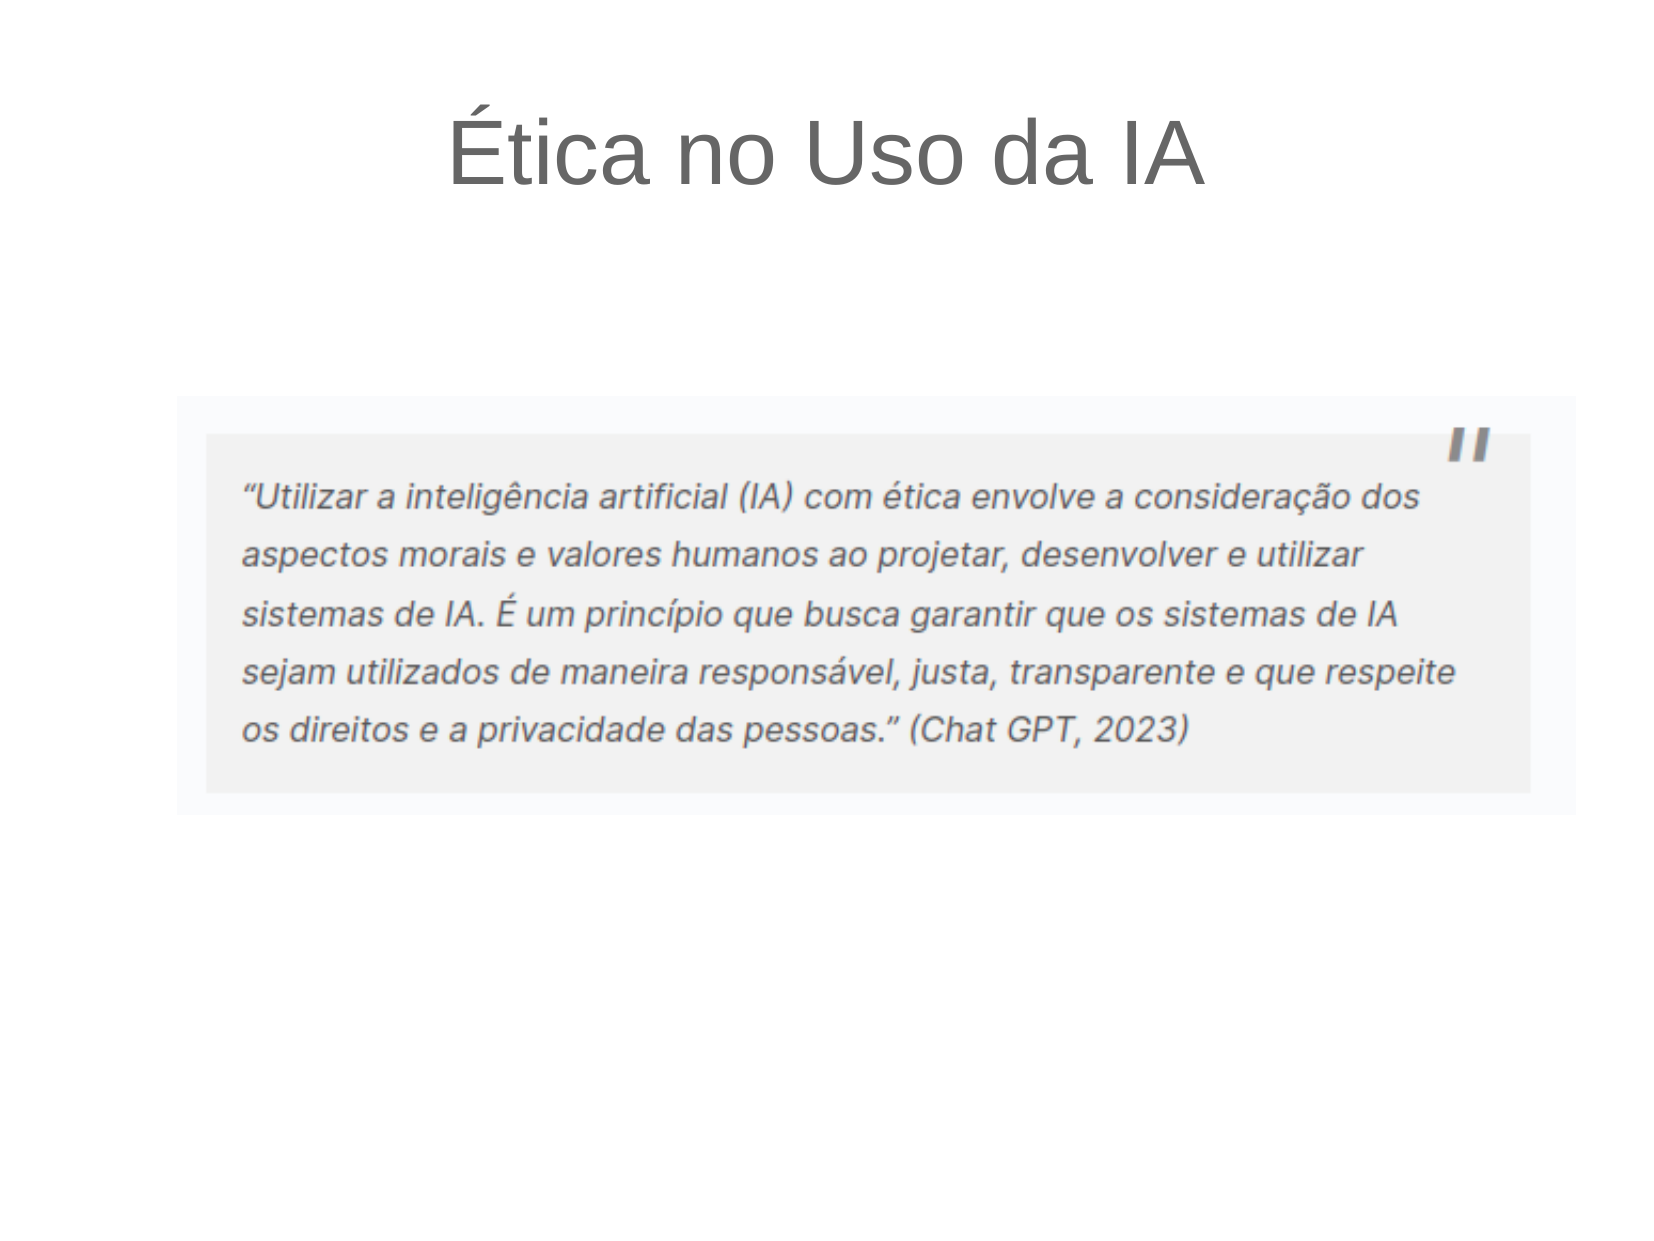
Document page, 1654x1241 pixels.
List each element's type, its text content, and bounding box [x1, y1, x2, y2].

title Ética no Uso da IA [82, 49, 1571, 257]
picture [177, 396, 1576, 815]
